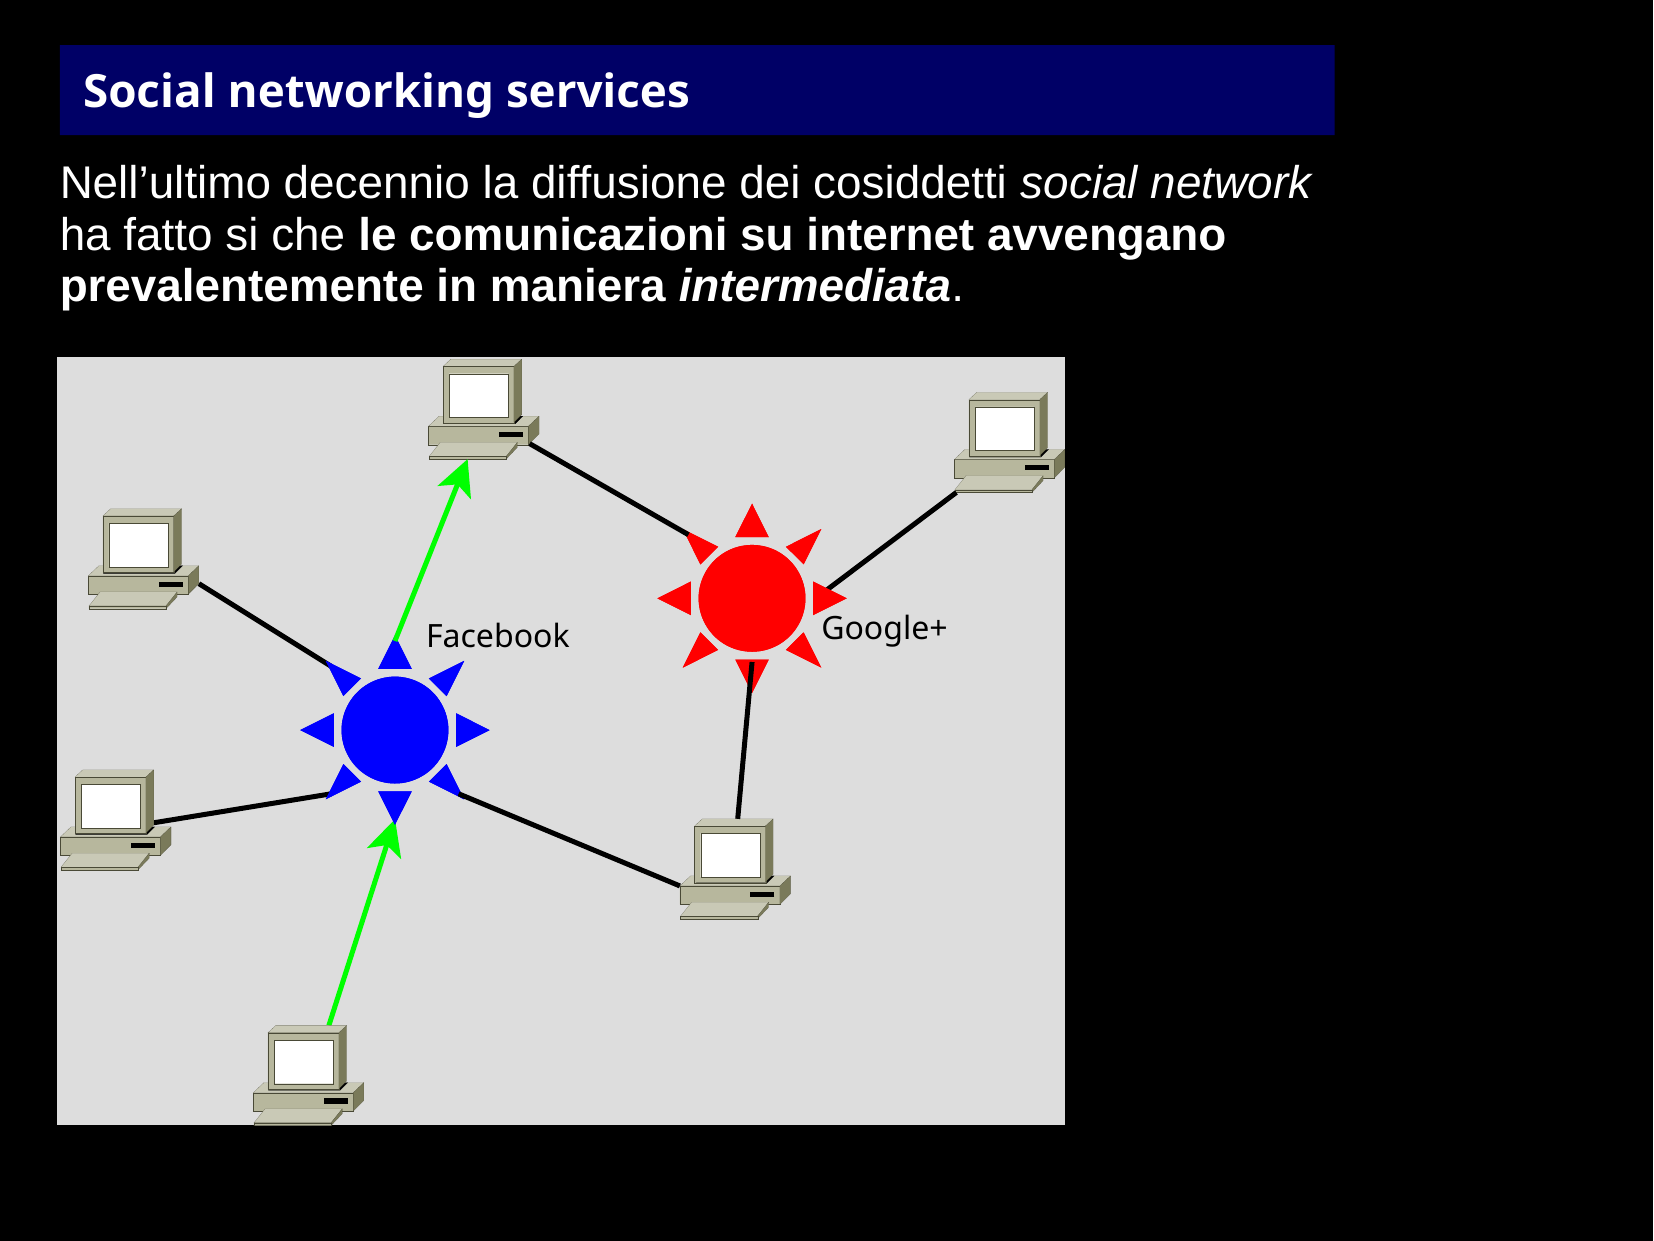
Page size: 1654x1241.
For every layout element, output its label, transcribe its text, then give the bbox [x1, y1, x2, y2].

text_box Nell’ultimo decennio la diffusione dei cosiddetti social network ha fatto si che le comunicazioni su internet avvengano prevalentemente in maniera intermediata. [45, 150, 1351, 319]
list Social networking services [59, 45, 1335, 136]
picture [57, 357, 1066, 1126]
